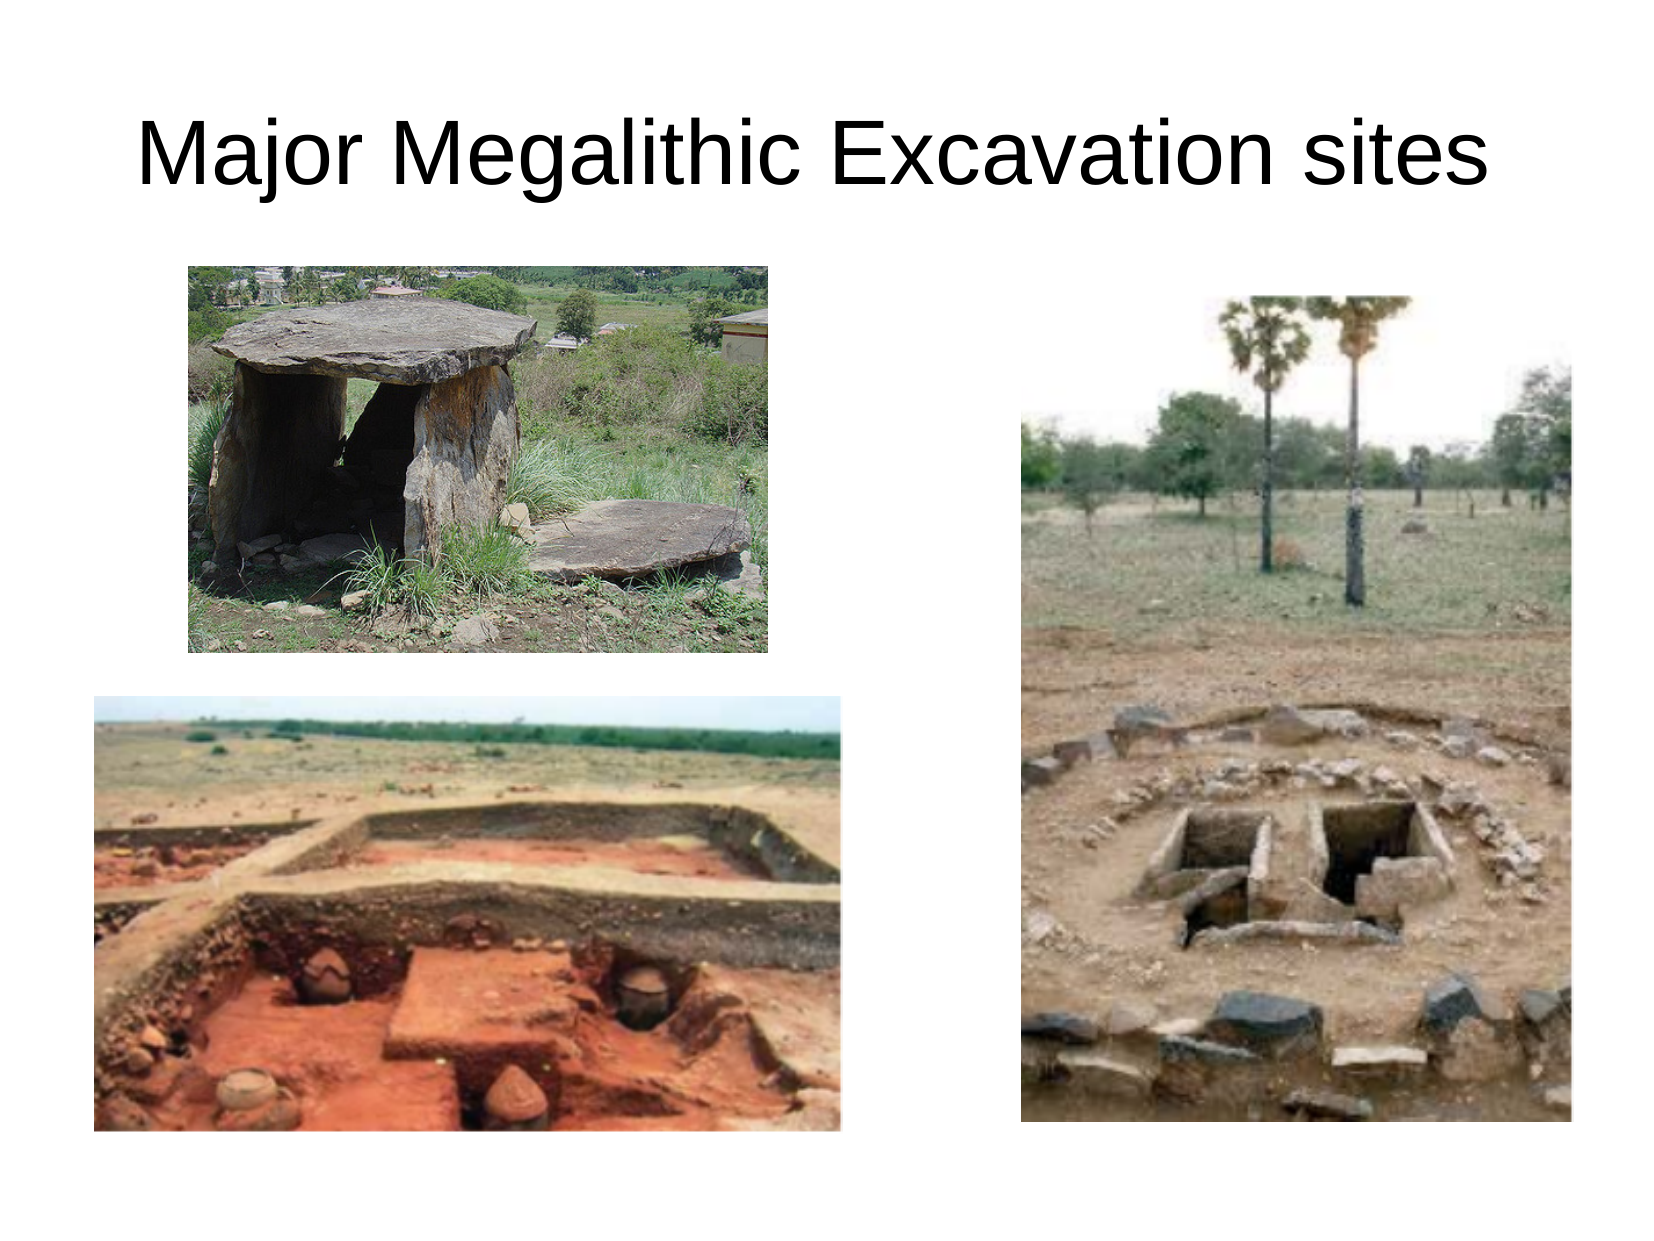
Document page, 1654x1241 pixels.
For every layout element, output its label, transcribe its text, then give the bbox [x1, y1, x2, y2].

picture [188, 266, 768, 653]
title Major Megalithic Excavation sites [82, 49, 1571, 257]
picture [94, 696, 843, 1134]
picture [1021, 294, 1574, 1123]
